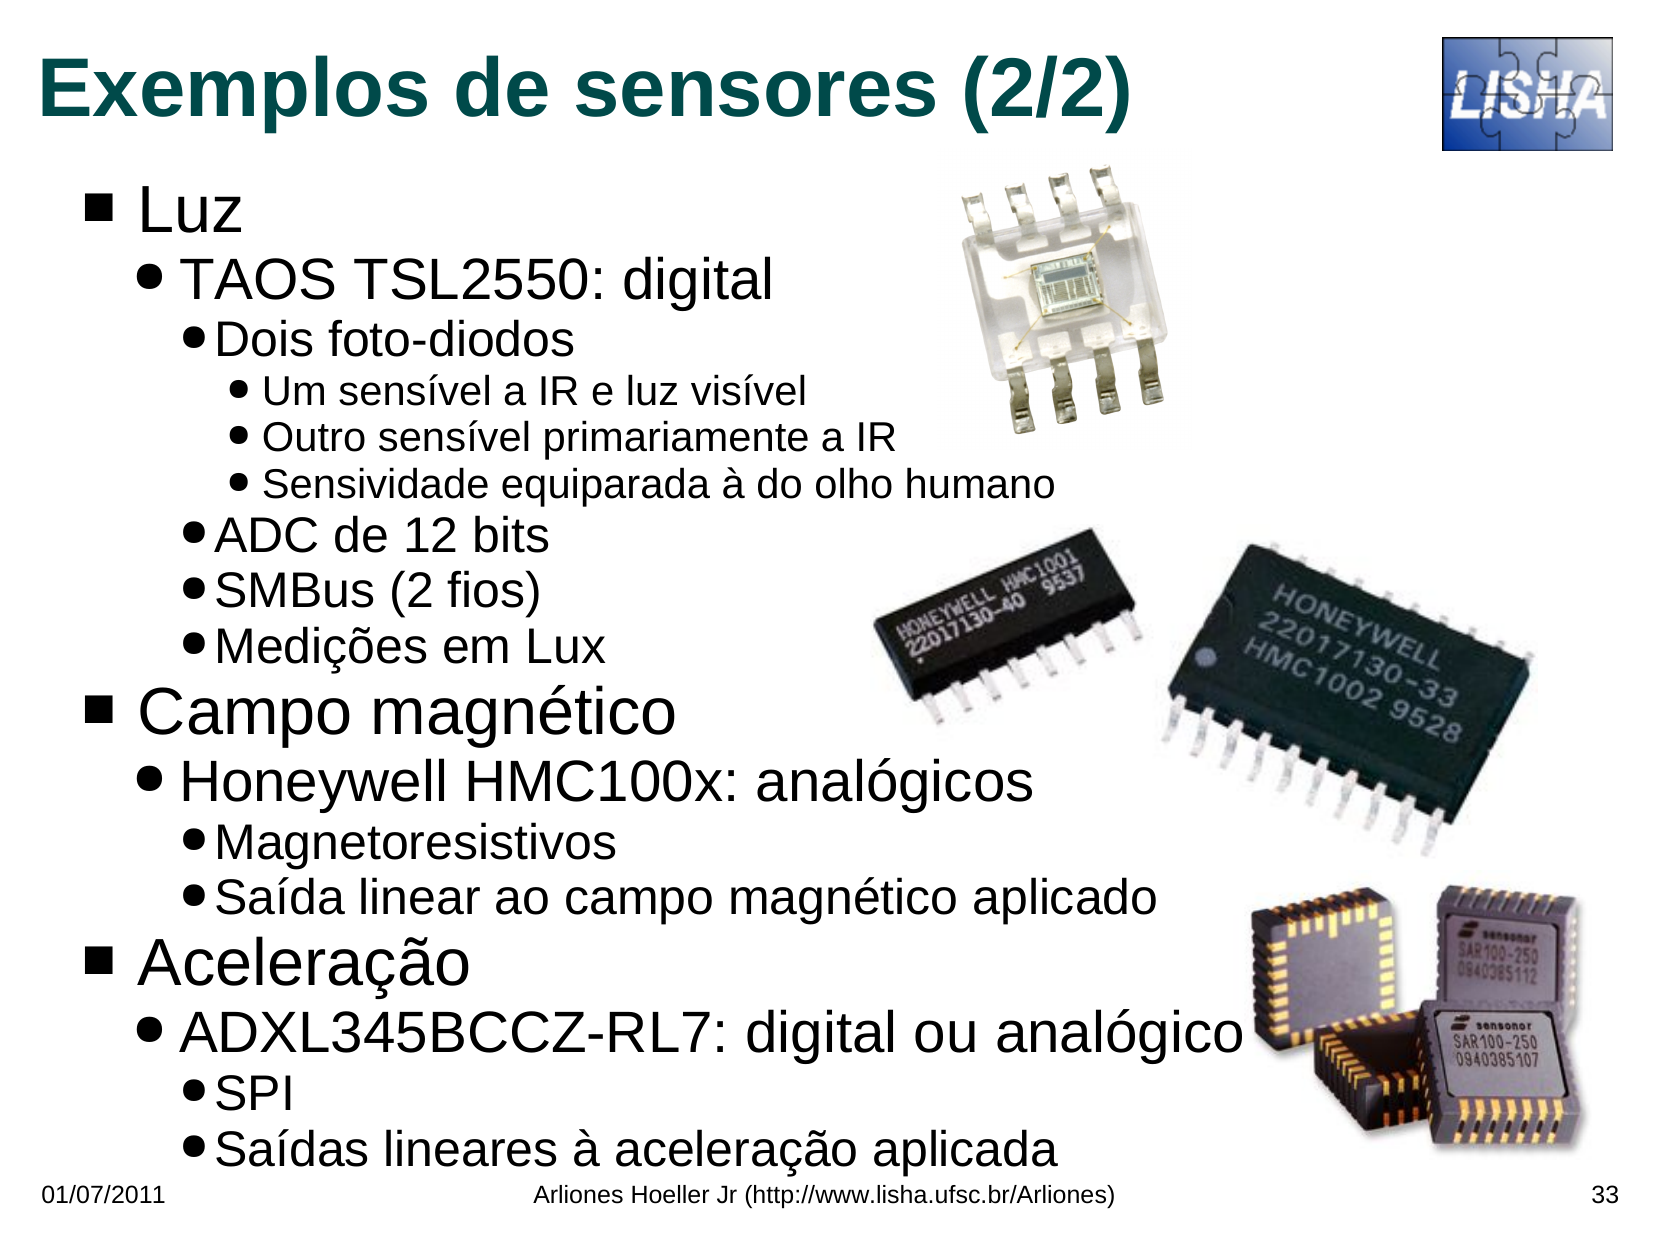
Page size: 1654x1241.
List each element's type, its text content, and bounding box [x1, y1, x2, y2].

picture [937, 148, 1192, 451]
title Exemplos de sensores (2/2) [37, 37, 1426, 151]
picture [1442, 37, 1613, 151]
list Luz TAOS TSL2550: digital Dois foto-diodos Um sensível a IR e luz visível Outro sensível primariamente a IR Sensividade equiparada à do olho humano ADC de 12 bits SMBus (2 fios) Medições em Lux Campo magnético Honeywell HMC100x: analógicos Magnetoresistivos Saída linear ao campo magnético aplicado Aceleração ADXL345BCCZ-RL7: digital ou analógico SPI Saídas lineares à aceleração aplicada [37, 171, 1613, 1176]
